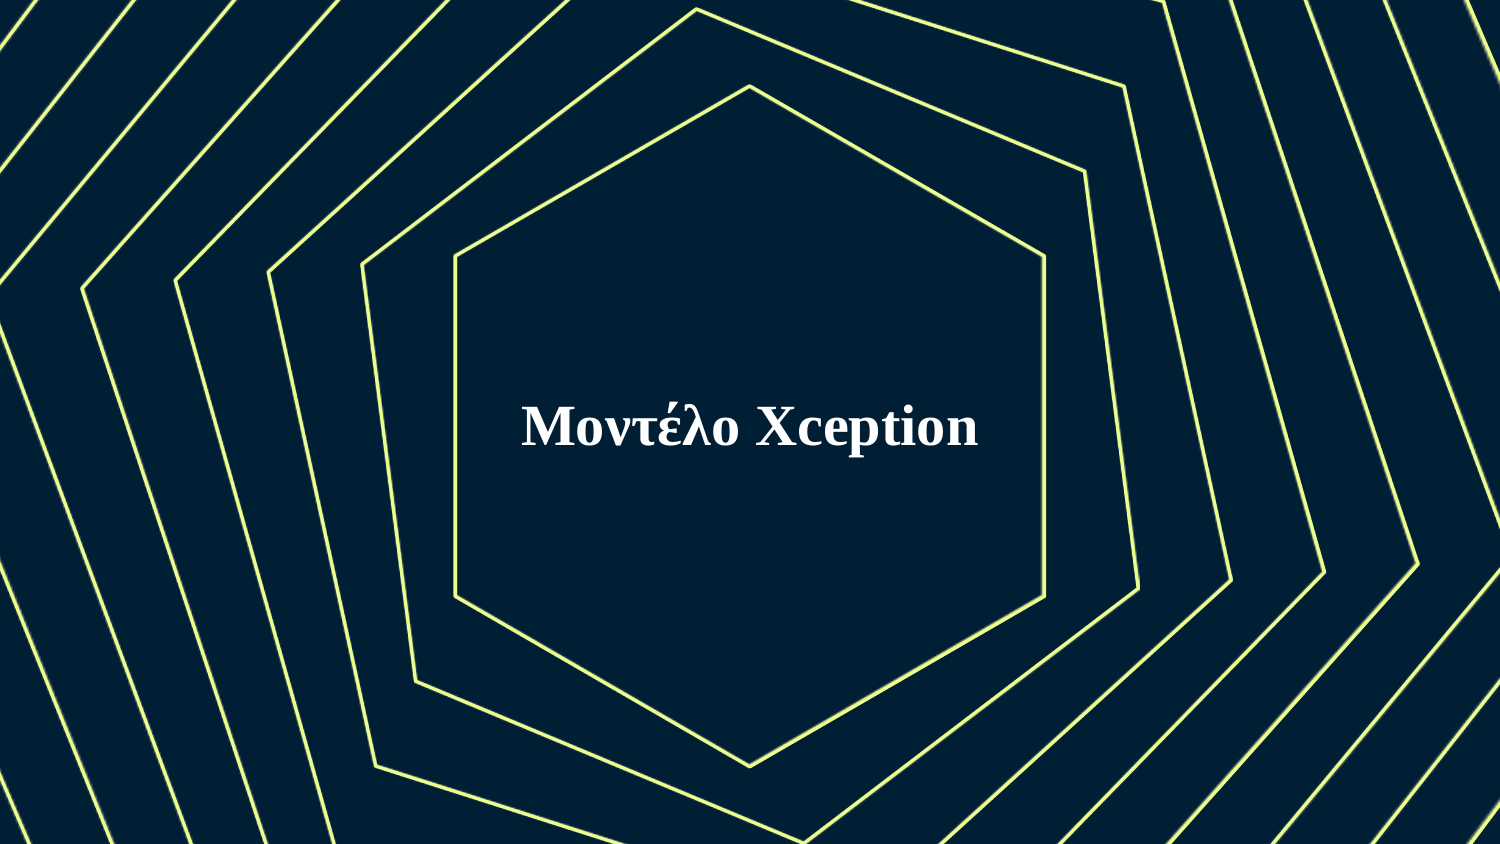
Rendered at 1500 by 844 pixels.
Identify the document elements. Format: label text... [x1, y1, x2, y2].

title Μοντέλο Xception [472, 285, 1028, 558]
